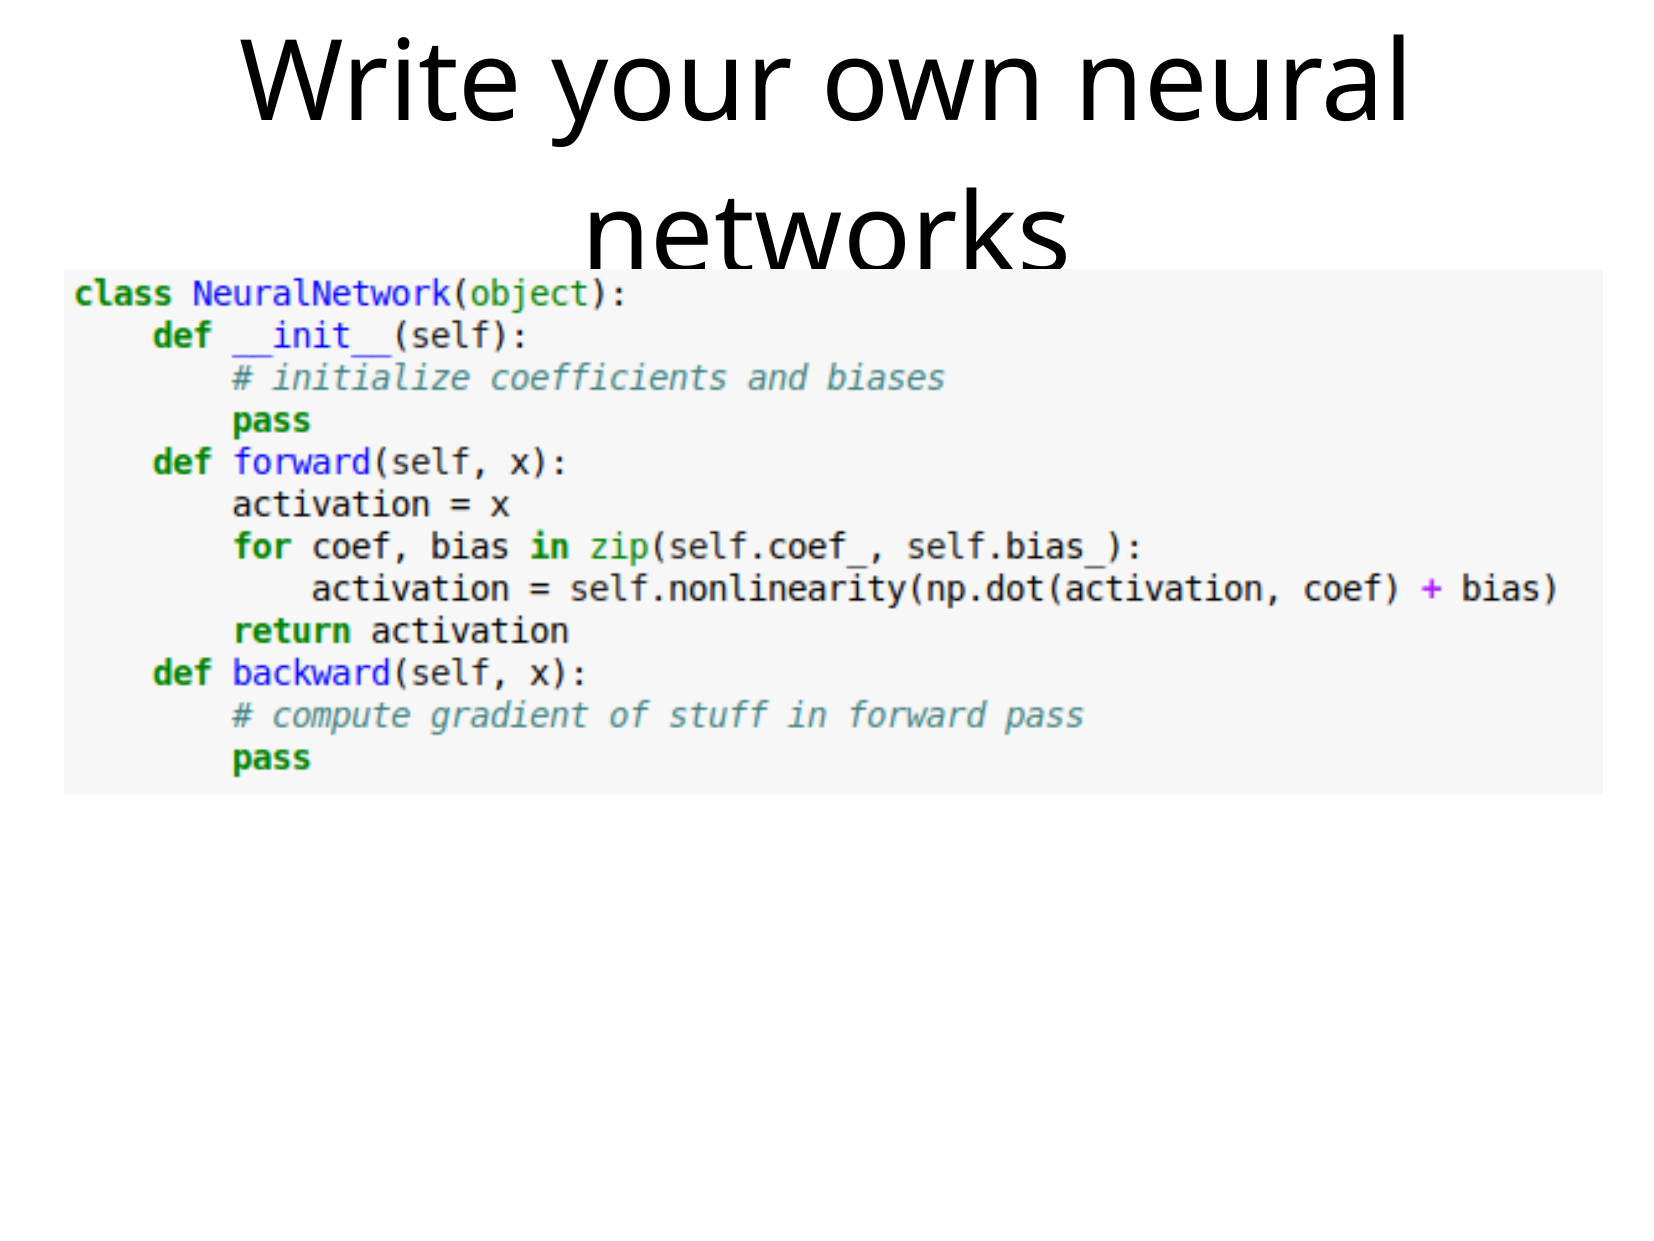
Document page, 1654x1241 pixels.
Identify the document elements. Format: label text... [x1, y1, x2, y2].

title Write your own neural networks [82, 49, 1571, 257]
picture [64, 269, 1603, 796]
